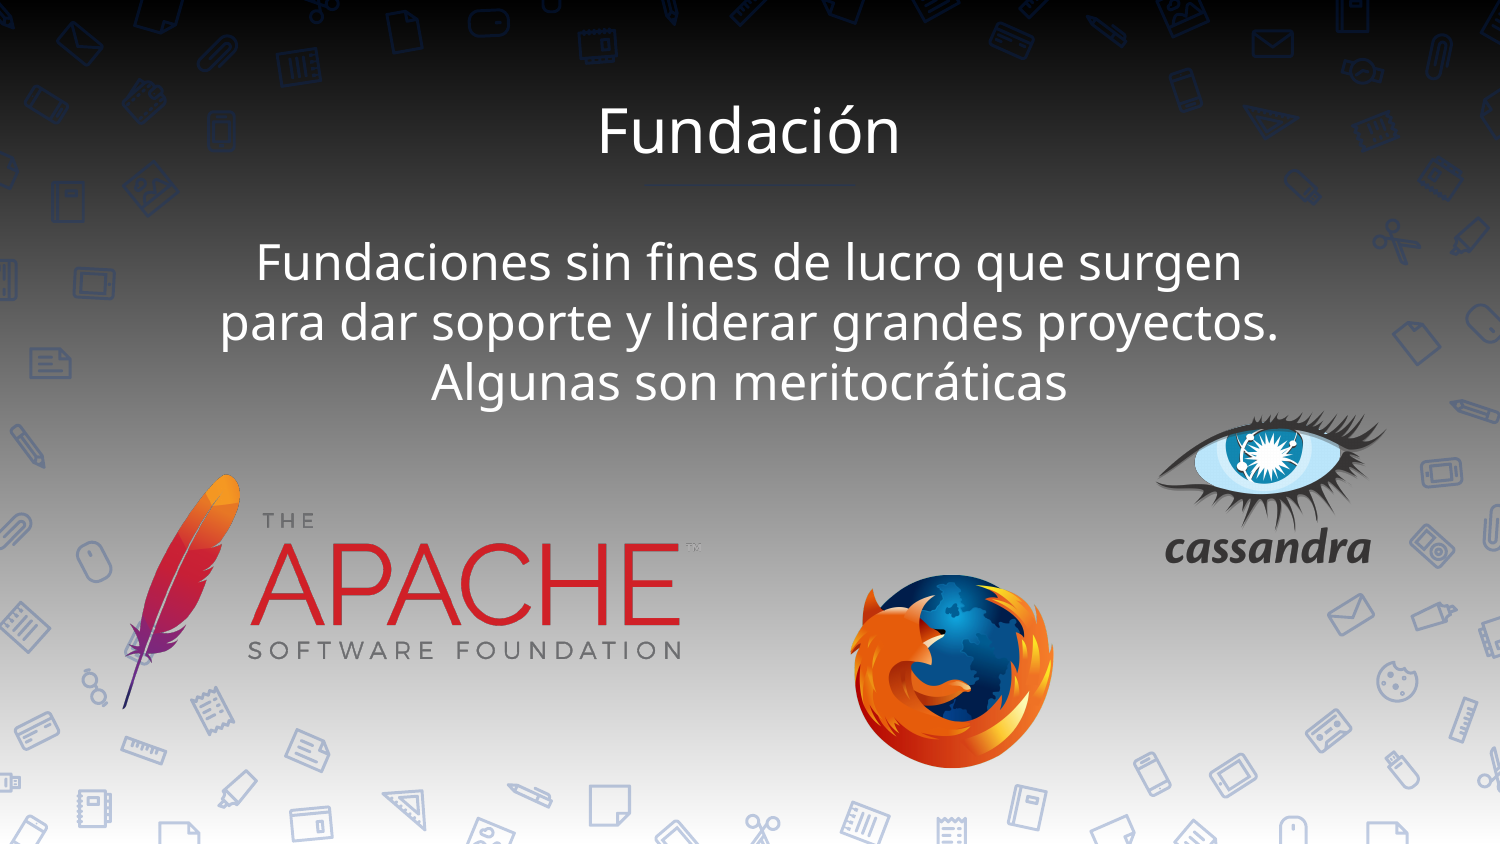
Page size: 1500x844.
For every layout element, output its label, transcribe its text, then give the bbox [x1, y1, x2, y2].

picture [847, 566, 1057, 777]
picture [1151, 406, 1391, 567]
title Fundación [182, 58, 1318, 182]
list Fundaciones sin fines de lucro que surgen para dar soporte y liderar grandes proyectos. Algunas son meritocráticas [182, 215, 1318, 758]
picture [90, 434, 737, 750]
